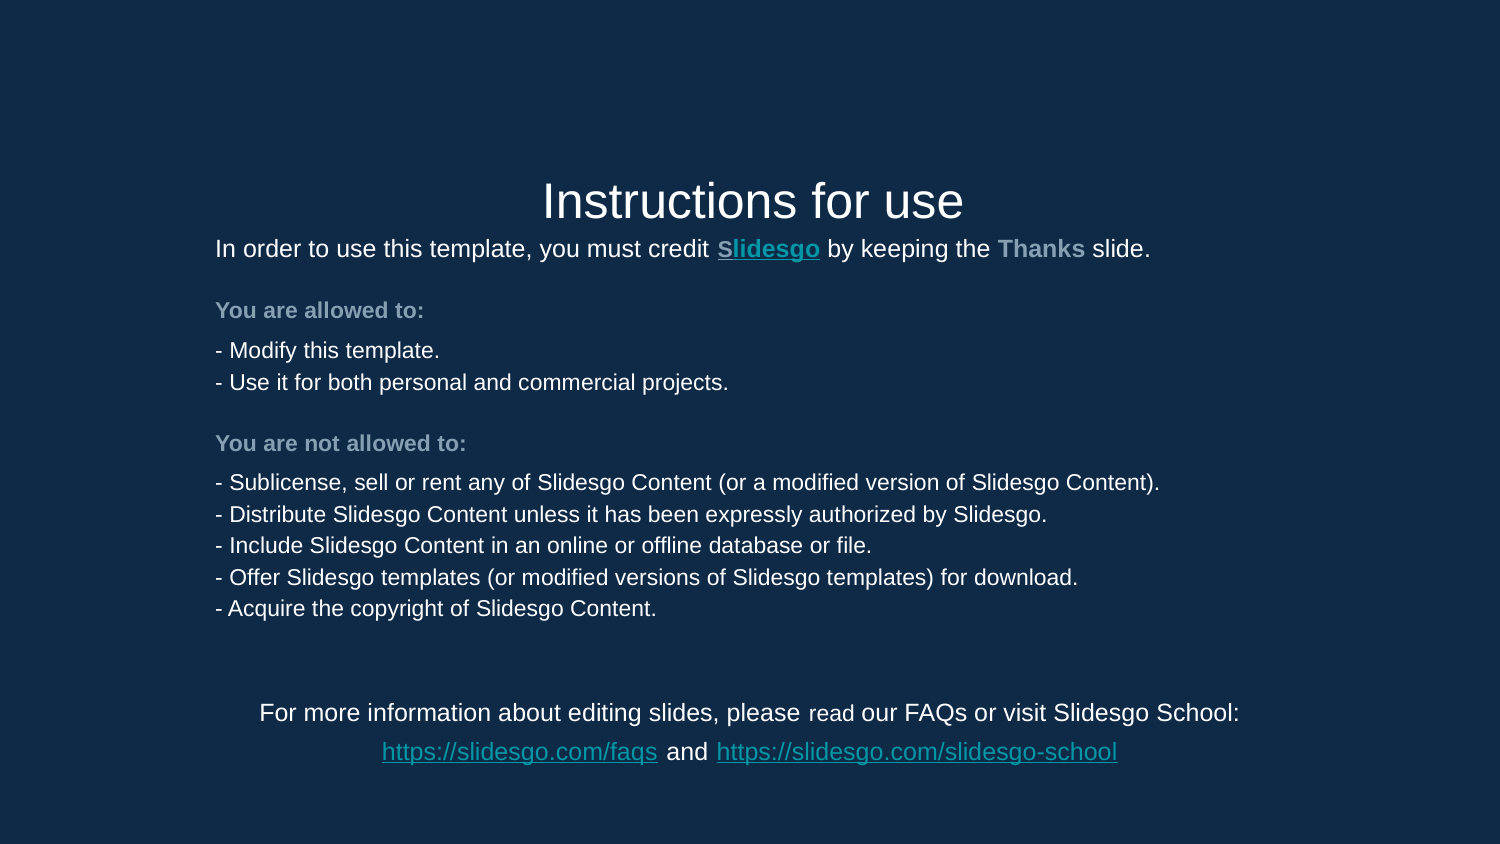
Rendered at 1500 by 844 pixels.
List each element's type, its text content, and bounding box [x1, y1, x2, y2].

list In order to use this template, you must credit Slidesgo by keeping the Thanks slide. You are allowed to: - Modify this template. - Use it for both personal and commercial projects. You are not allowed to: - Sublicense, sell or rent any of Slidesgo Content (or a modified version of Slidesgo Content). - Distribute Slidesgo Content unless it has been expressly authorized by Slidesgo. - Include Slidesgo Content in an online or offline database or file. - Offer Slidesgo templates (or modified versions of Slidesgo templates) for download. - Acquire the copyright of Slidesgo Content. [200, 213, 1357, 286]
title Instructions for use [175, 153, 1332, 233]
list For more information about editing slides, please read our FAQs or visit Slidesgo School: https://slidesgo.com/faqs and https://slidesgo.com/slidesgo-school [171, 676, 1328, 749]
